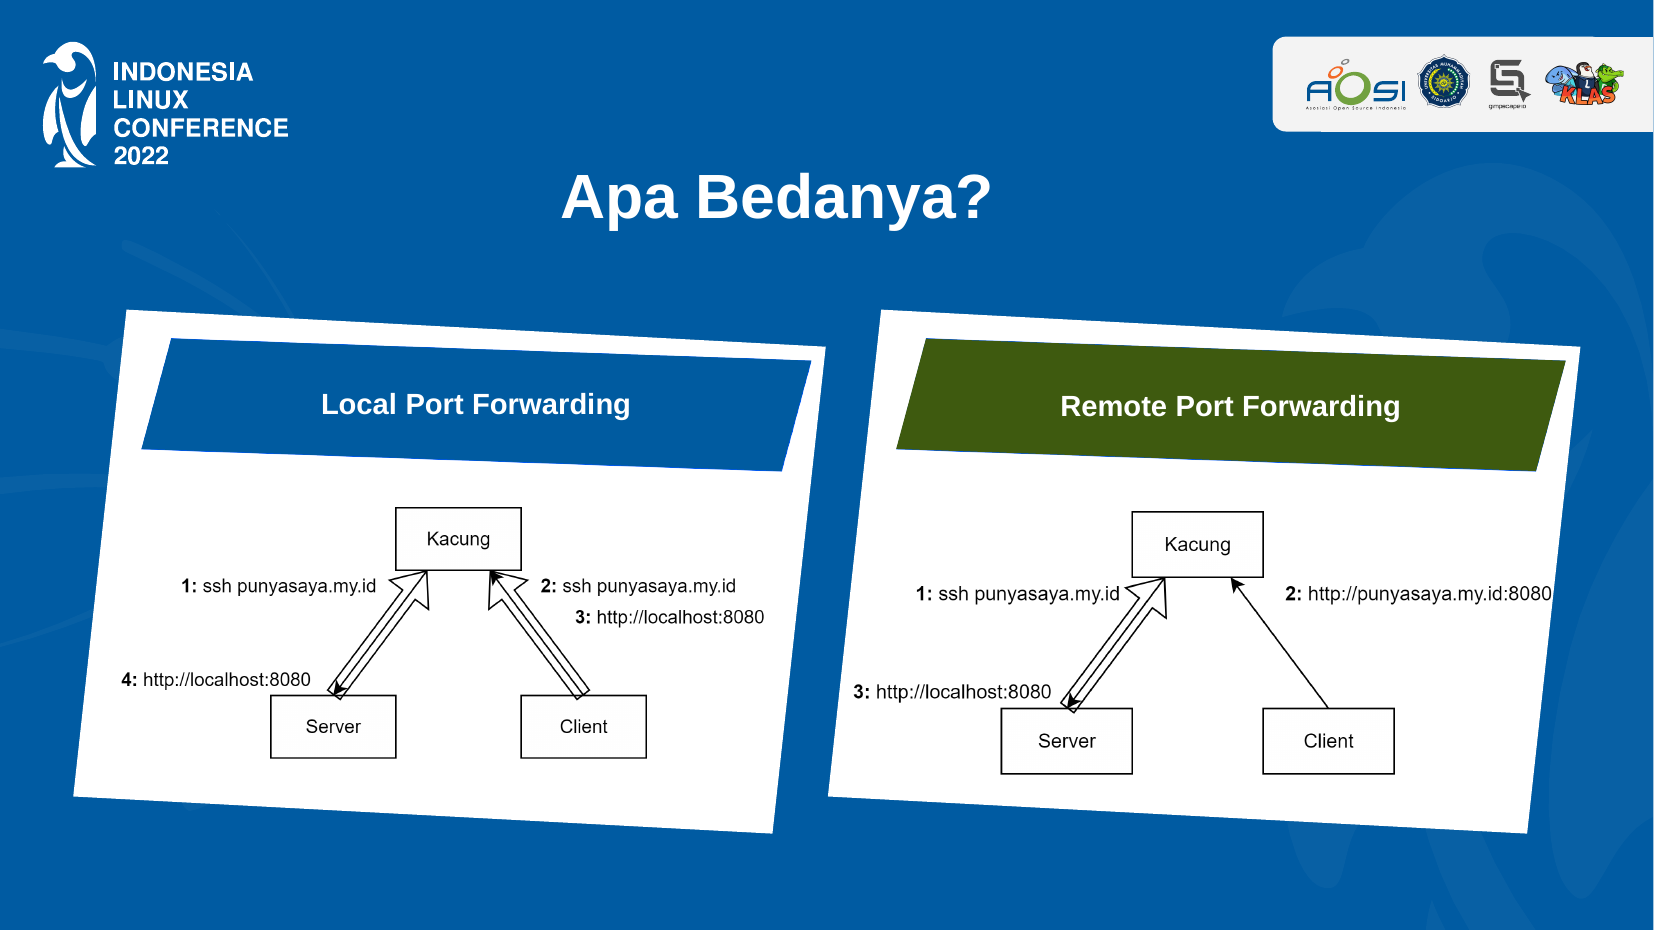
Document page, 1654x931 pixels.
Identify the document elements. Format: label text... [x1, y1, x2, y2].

text_box Remote Port Forwarding [928, 361, 1533, 448]
text_box [73, 579, 781, 834]
picture [836, 510, 1575, 775]
text_box [859, 309, 1581, 510]
picture [97, 506, 788, 760]
picture [1417, 54, 1471, 108]
text_box Local Port Forwarding [174, 360, 779, 446]
picture [1545, 62, 1624, 105]
text_box [105, 309, 826, 692]
text_box [827, 722, 1534, 834]
text_box Apa Bedanya? [311, 155, 1244, 269]
